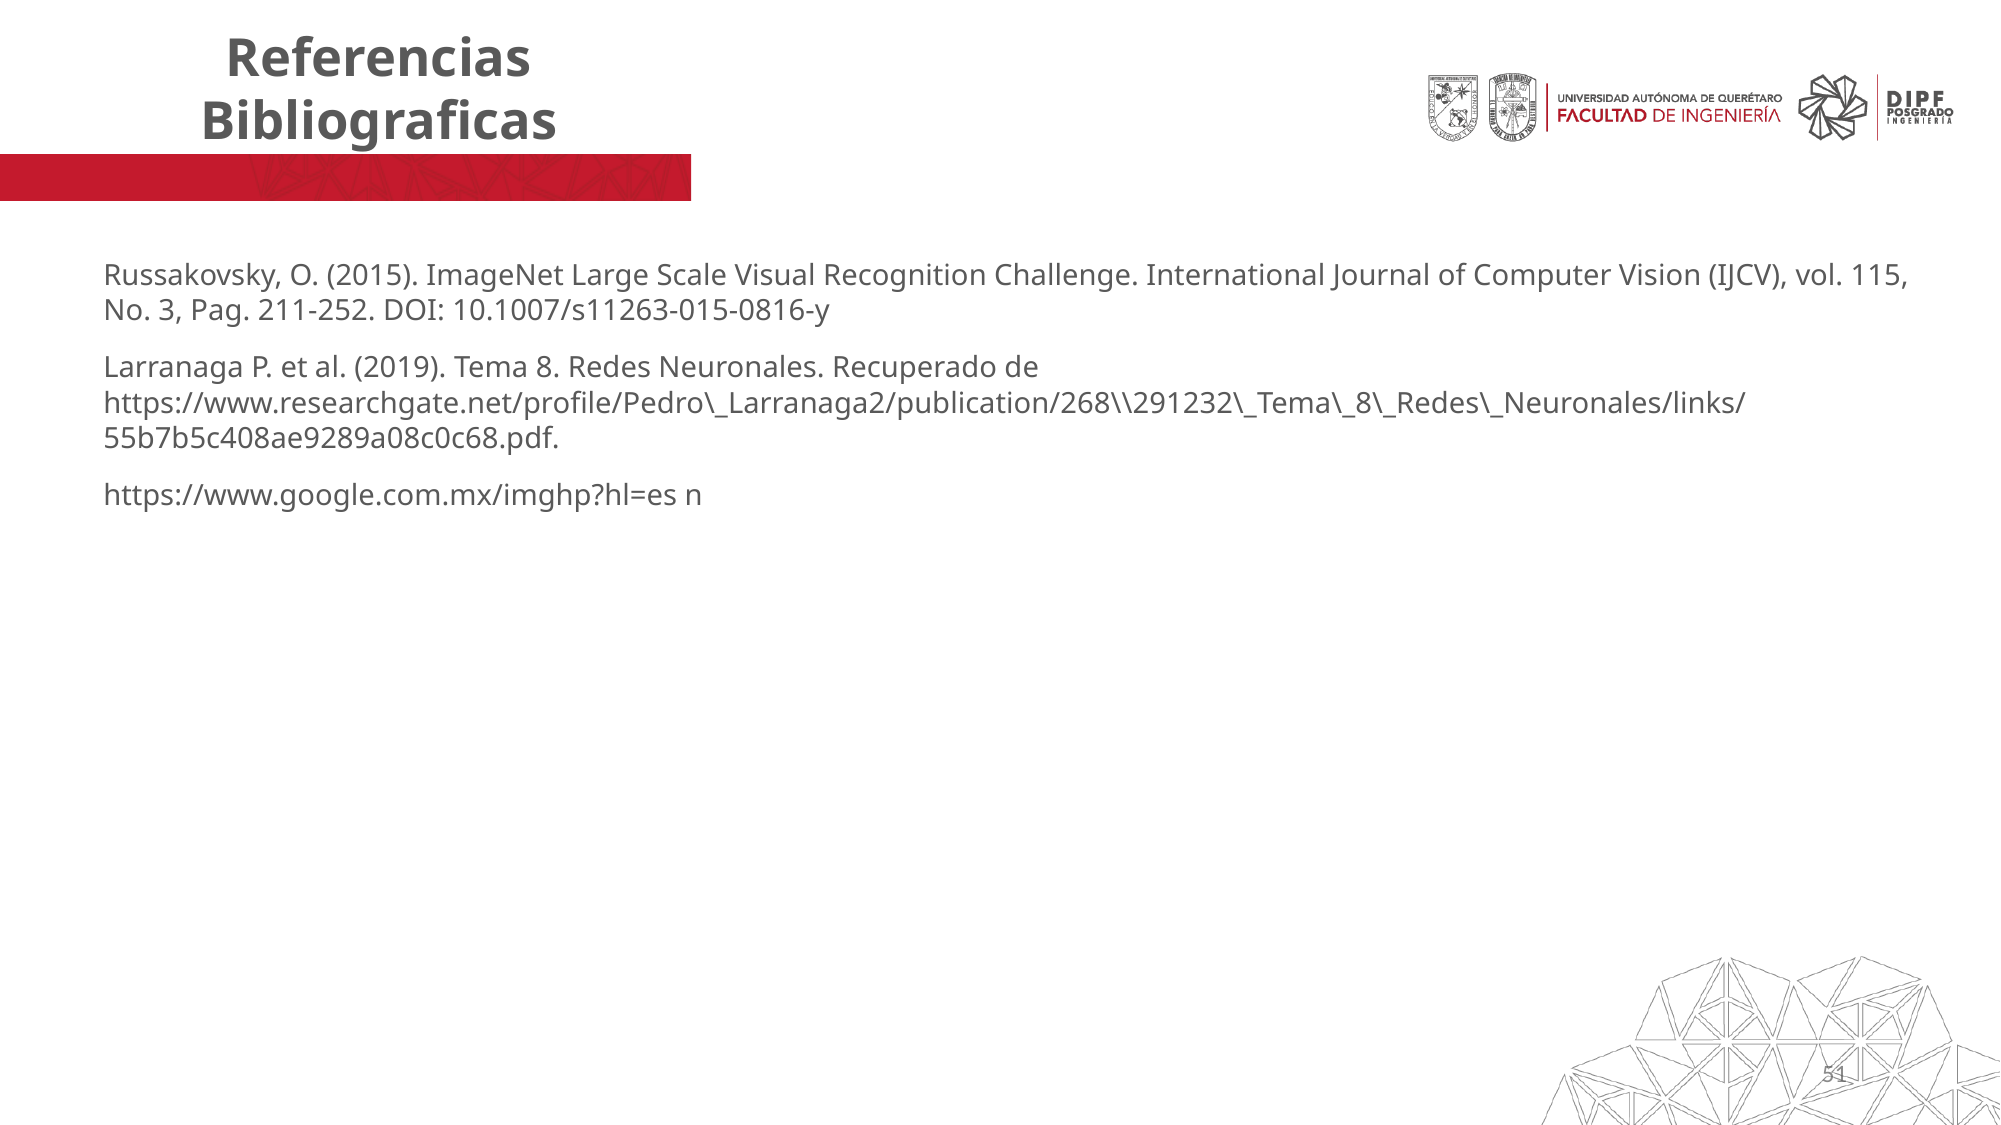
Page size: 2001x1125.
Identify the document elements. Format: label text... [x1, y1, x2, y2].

picture [1422, 66, 1959, 160]
picture [1521, 945, 2000, 1125]
text_box Russakovsky, O. (2015). ImageNet Large Scale Visual Recognition Challenge. International Journal of Computer Vision (IJCV), vol. 115, No. 3, Pag. 211-252. DOI: 10.1007/s11263-015-0816-y Larranaga P. et al. (2019). Tema 8. Redes Neuronales. Recuperado de https://www.researchgate.net/profile/Pedro\_Larranaga2/publication/268\\291232\_Tema\_8\_Redes\_Neuronales/links/55b7b5c408ae9289a08c0c68.pdf. https://www.google.com.mx/imghp?hl=es n [88, 249, 1979, 532]
picture [0, 154, 692, 201]
text_box Referencias Bibliograficas [66, 14, 692, 154]
